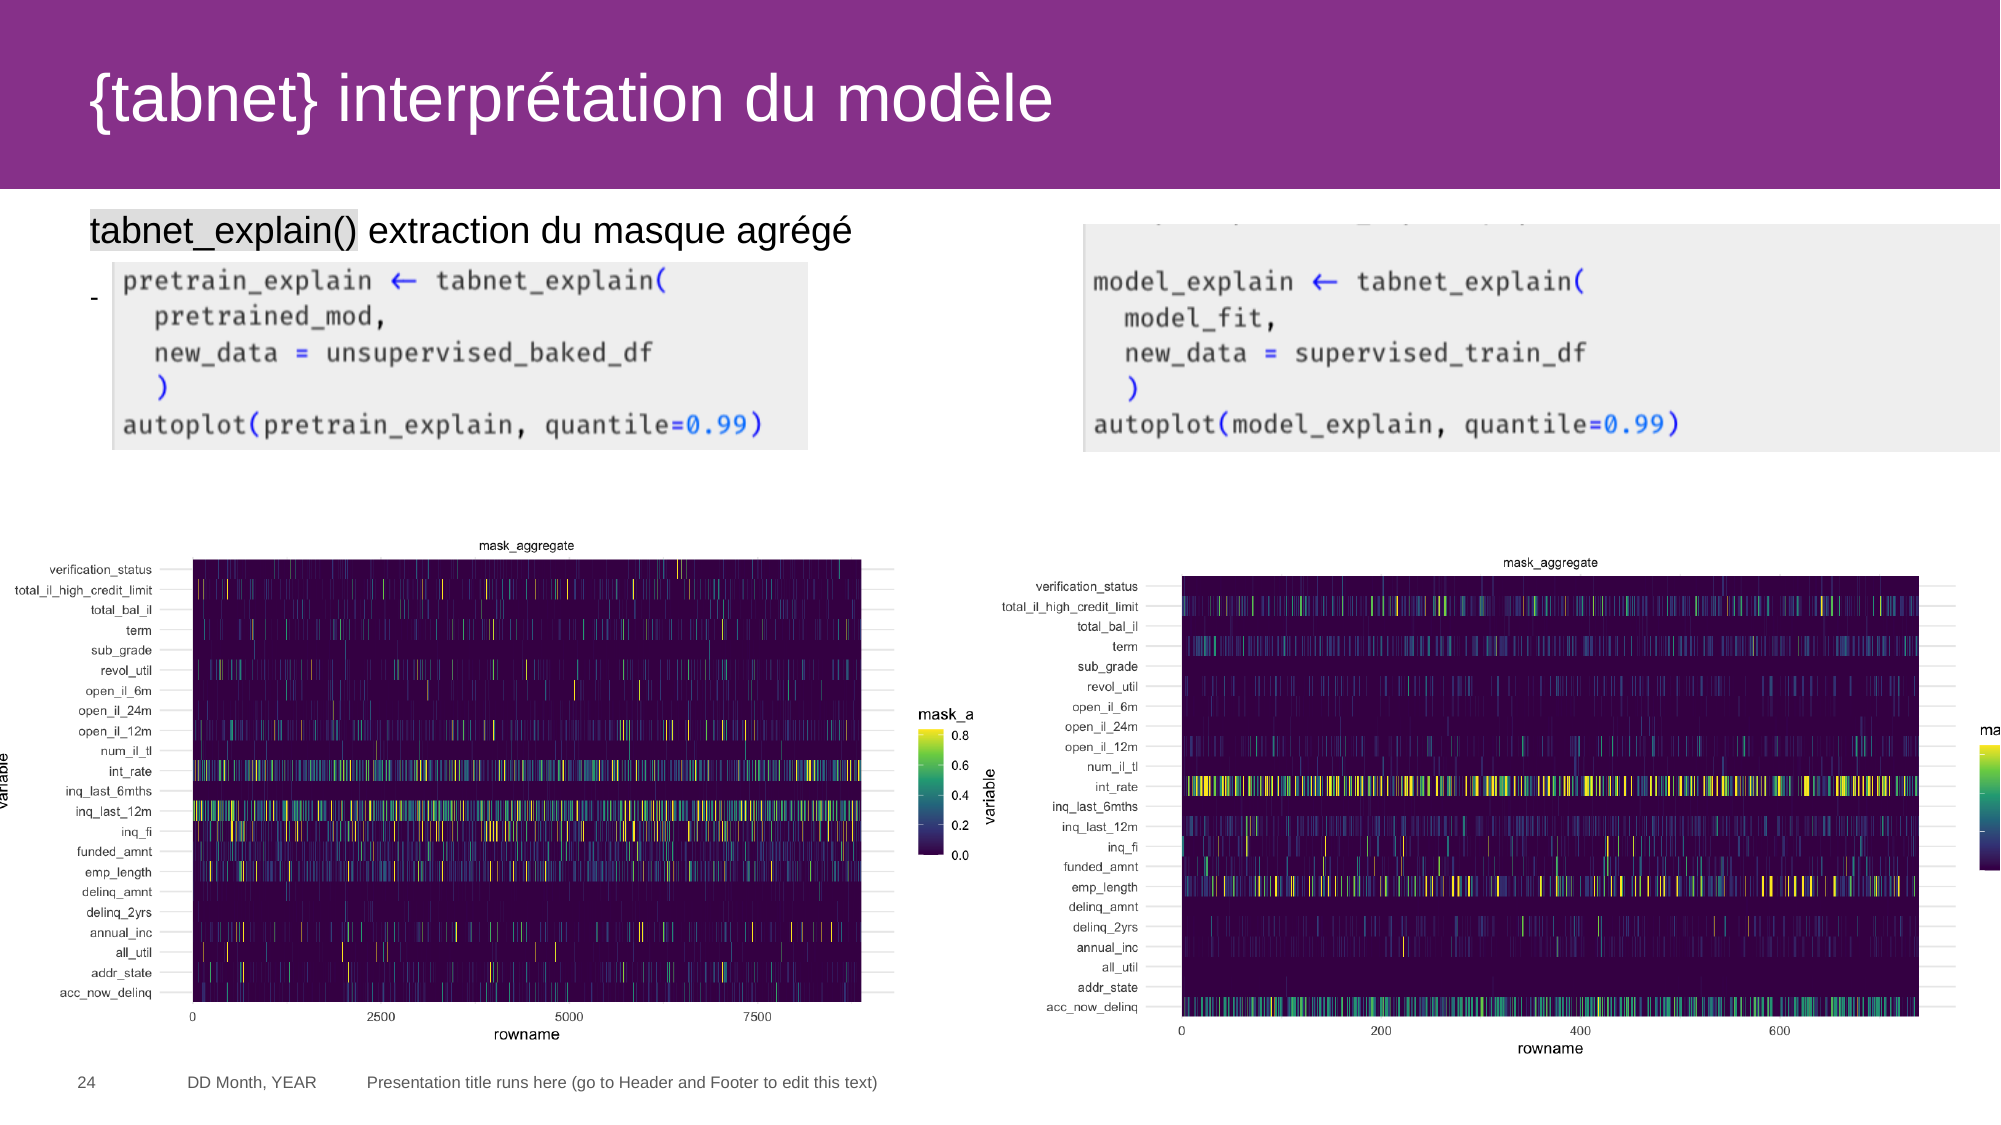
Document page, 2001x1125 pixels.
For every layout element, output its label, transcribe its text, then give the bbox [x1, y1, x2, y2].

picture [112, 262, 808, 451]
picture [1083, 224, 2000, 452]
text_box Presentation title runs here (go to Header and Footer to edit this text) [366, 1057, 1728, 1093]
text_box tabnet_explain() extraction du masque agrégé - [75, 201, 938, 392]
picture [0, 524, 2000, 1064]
text_box DD Month, YEAR [127, 1057, 318, 1093]
text_box <number> [77, 1057, 126, 1093]
text_box {tabnet} interprétation du modèle [0, 0, 2000, 189]
